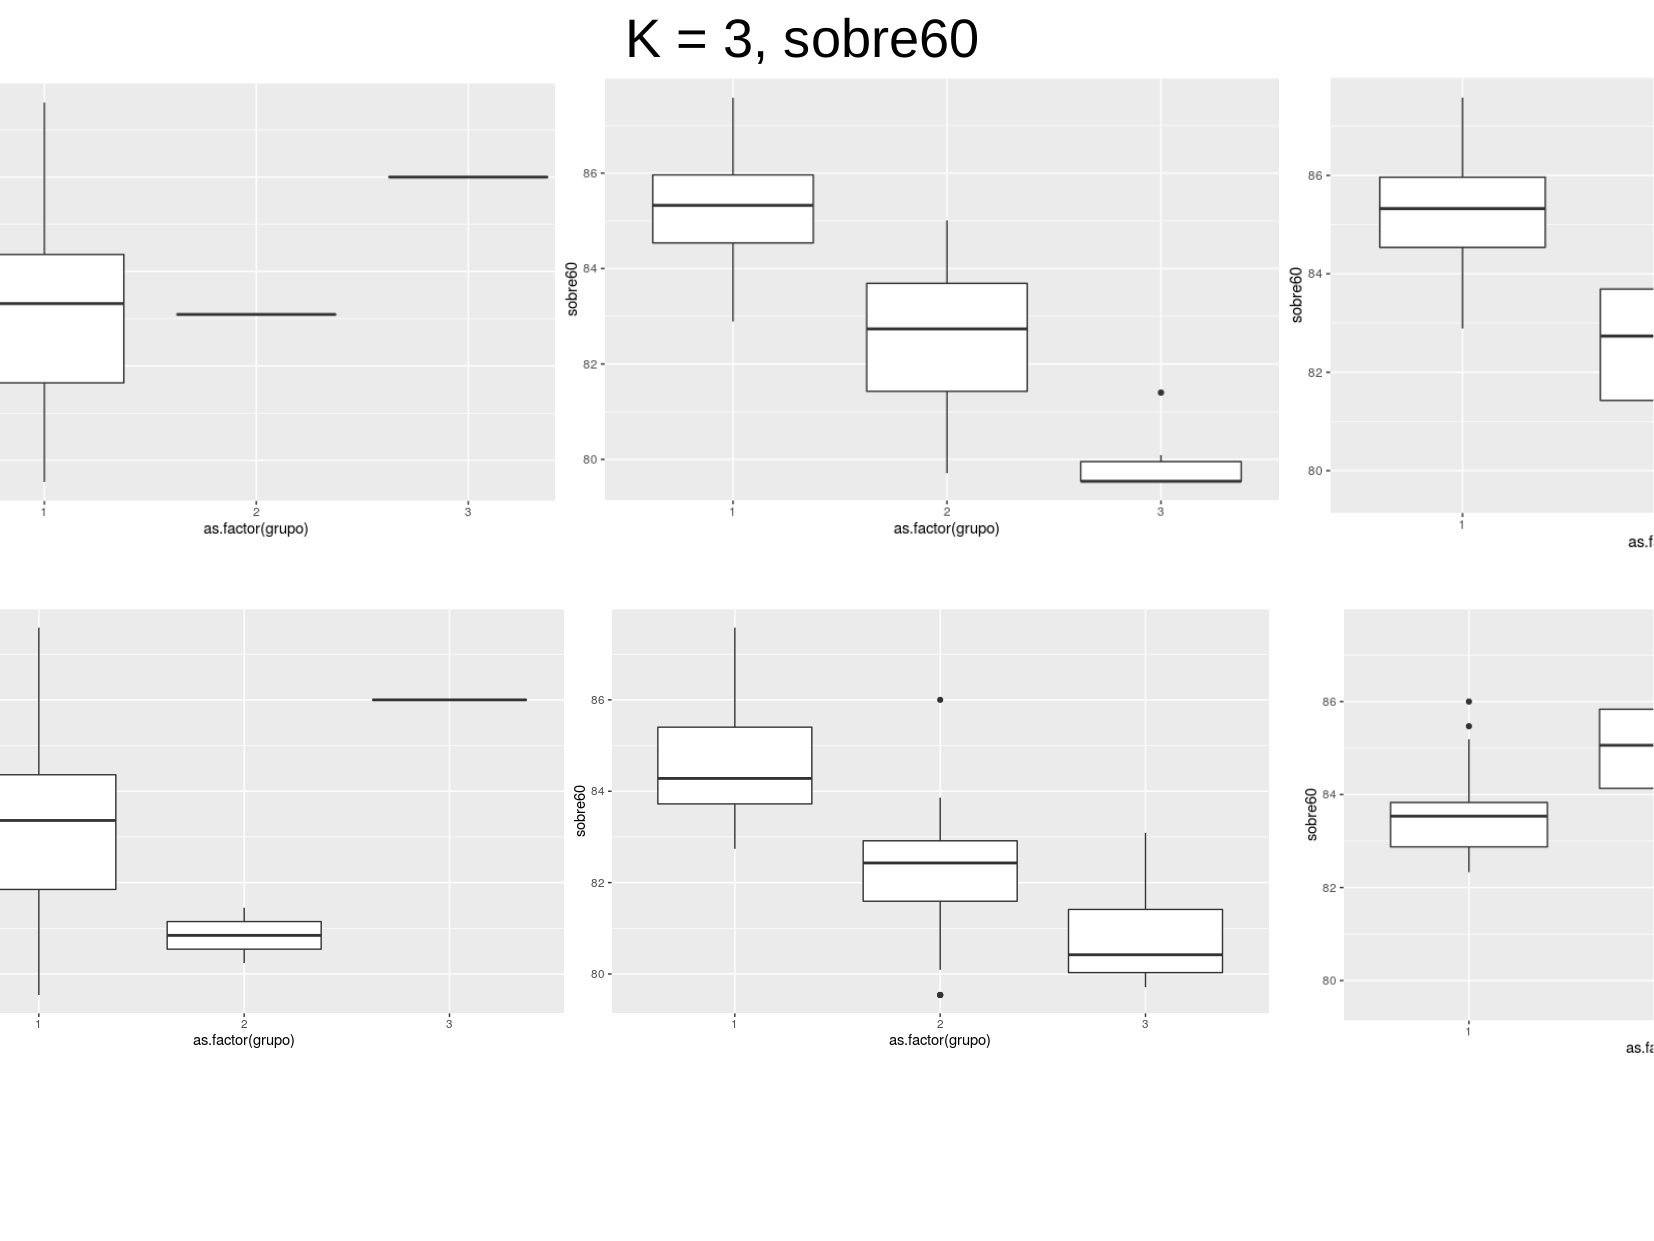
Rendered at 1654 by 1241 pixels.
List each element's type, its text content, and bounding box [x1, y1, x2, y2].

picture [0, 602, 1276, 1055]
title K = 3, sobre60 [59, 0, 1548, 76]
picture [0, 70, 1654, 558]
picture [1295, 602, 1654, 1063]
